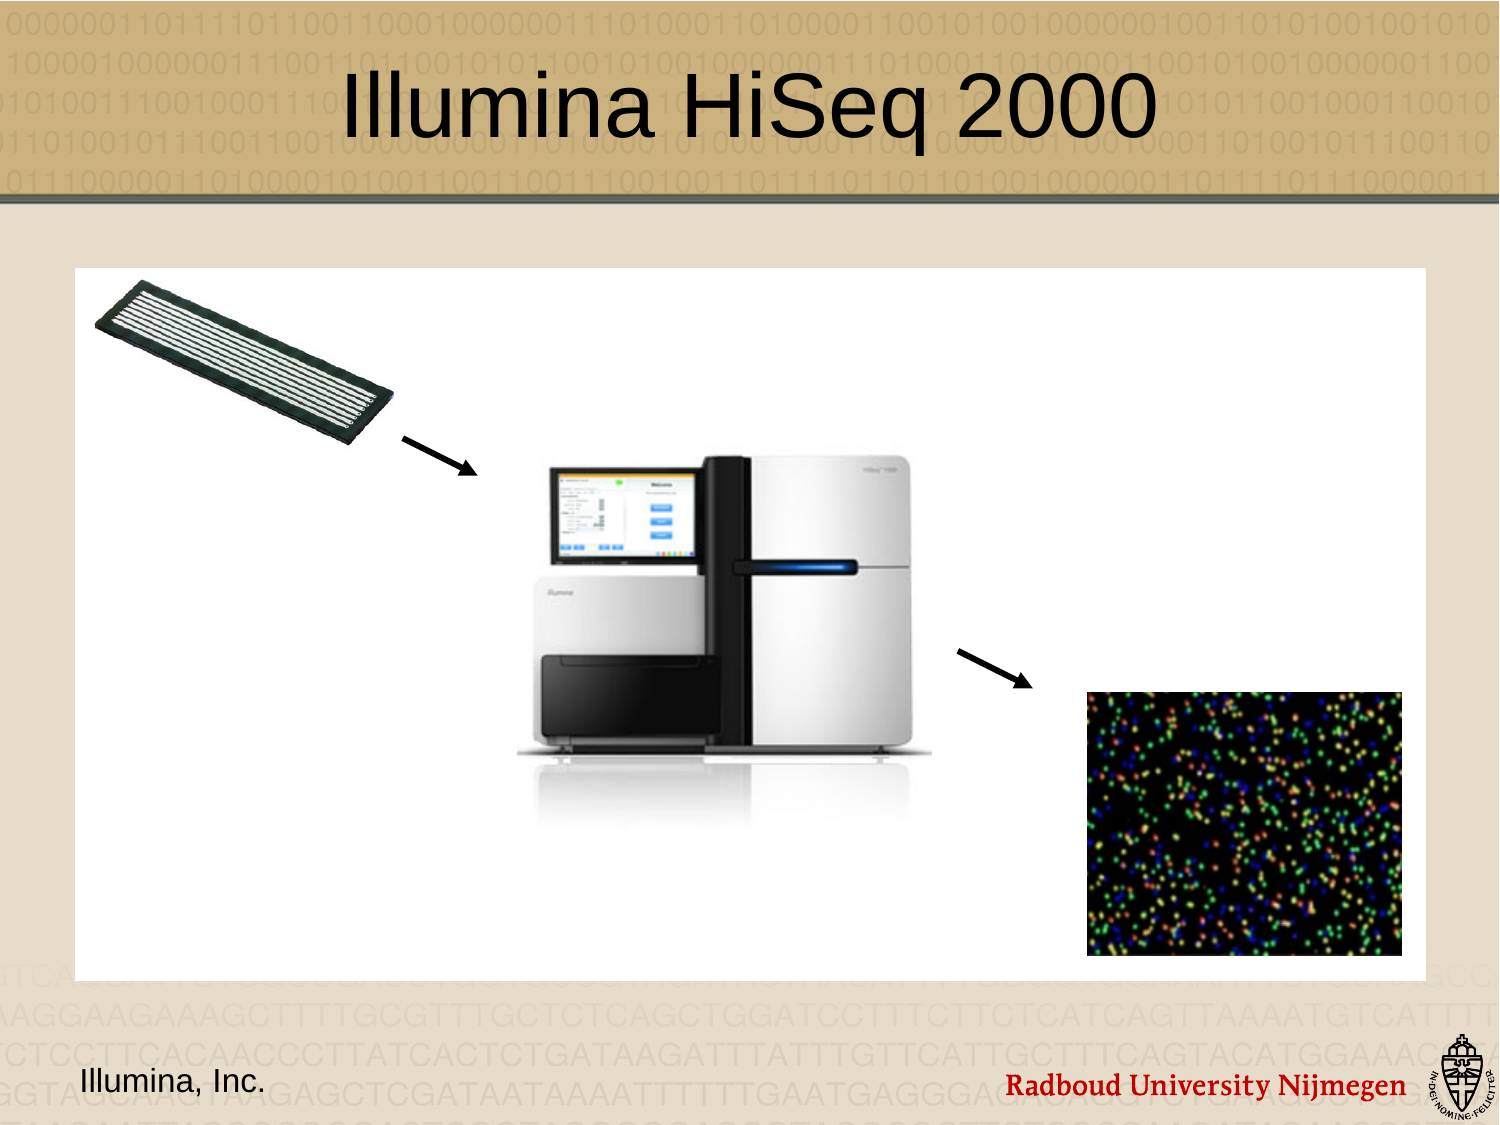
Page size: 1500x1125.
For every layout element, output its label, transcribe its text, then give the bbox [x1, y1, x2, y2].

text_box Illumina, Inc. [63, 1050, 284, 1108]
picture [0, 1, 1500, 1125]
text_box [75, 268, 1426, 981]
title Illumina HiSeq 2000 [75, 30, 1426, 178]
